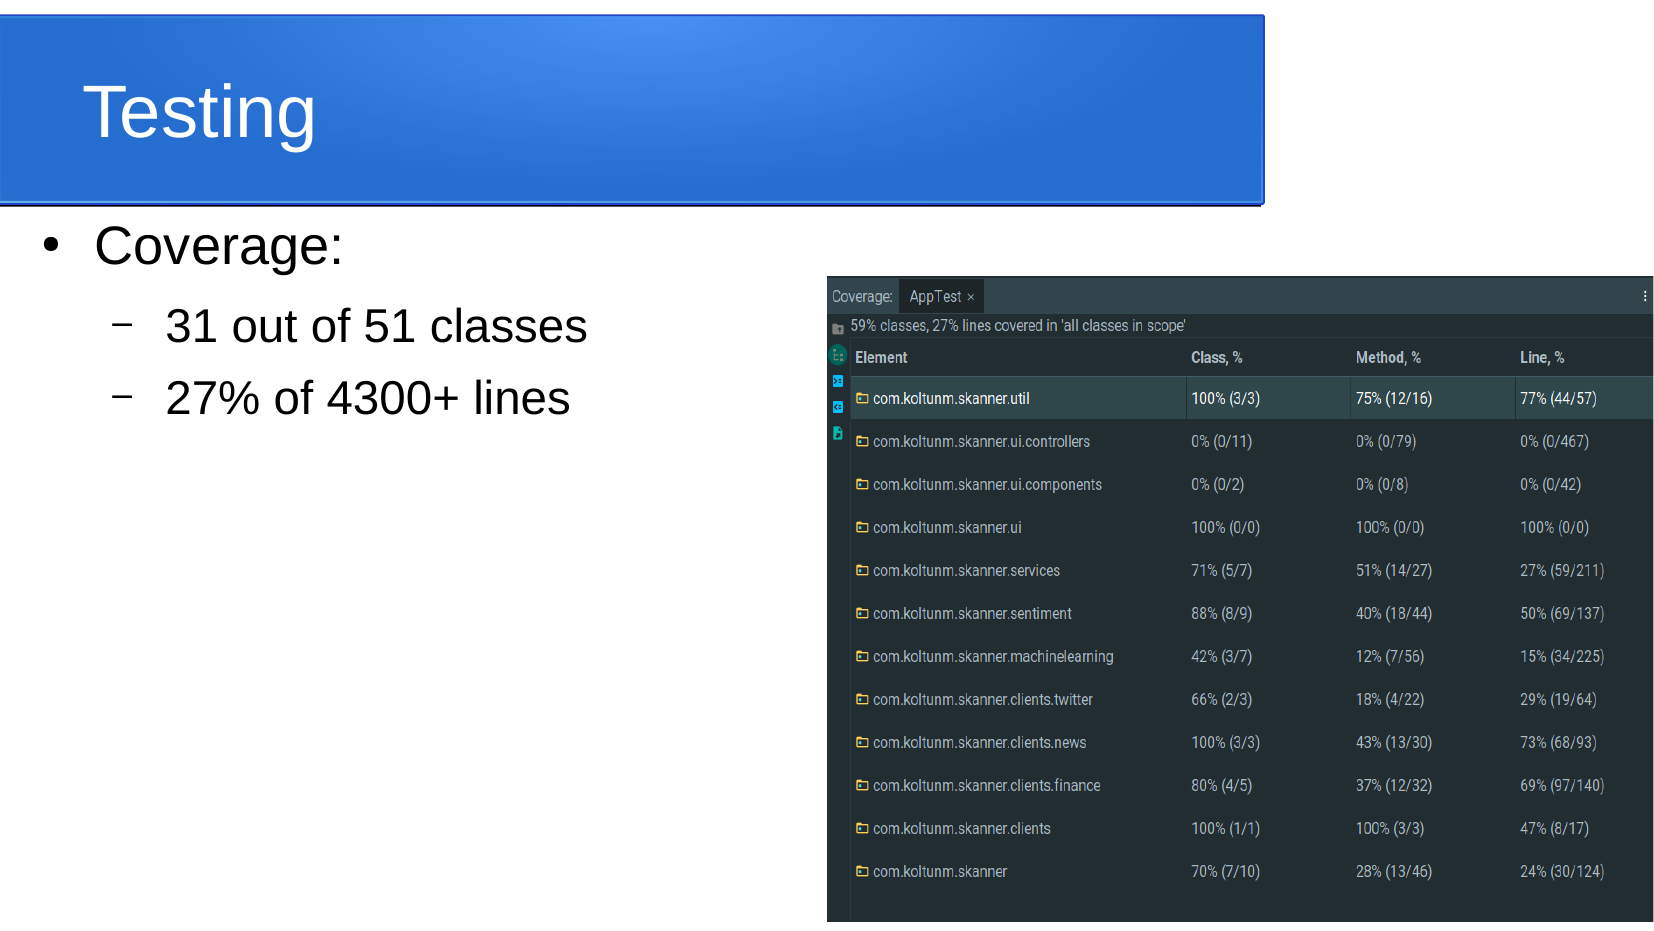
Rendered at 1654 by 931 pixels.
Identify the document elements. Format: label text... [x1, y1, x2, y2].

list Coverage: 31 out of 51 classes 27% of 4300+ lines [23, 215, 827, 886]
picture [827, 276, 1654, 922]
title Testing [82, 35, 1235, 189]
